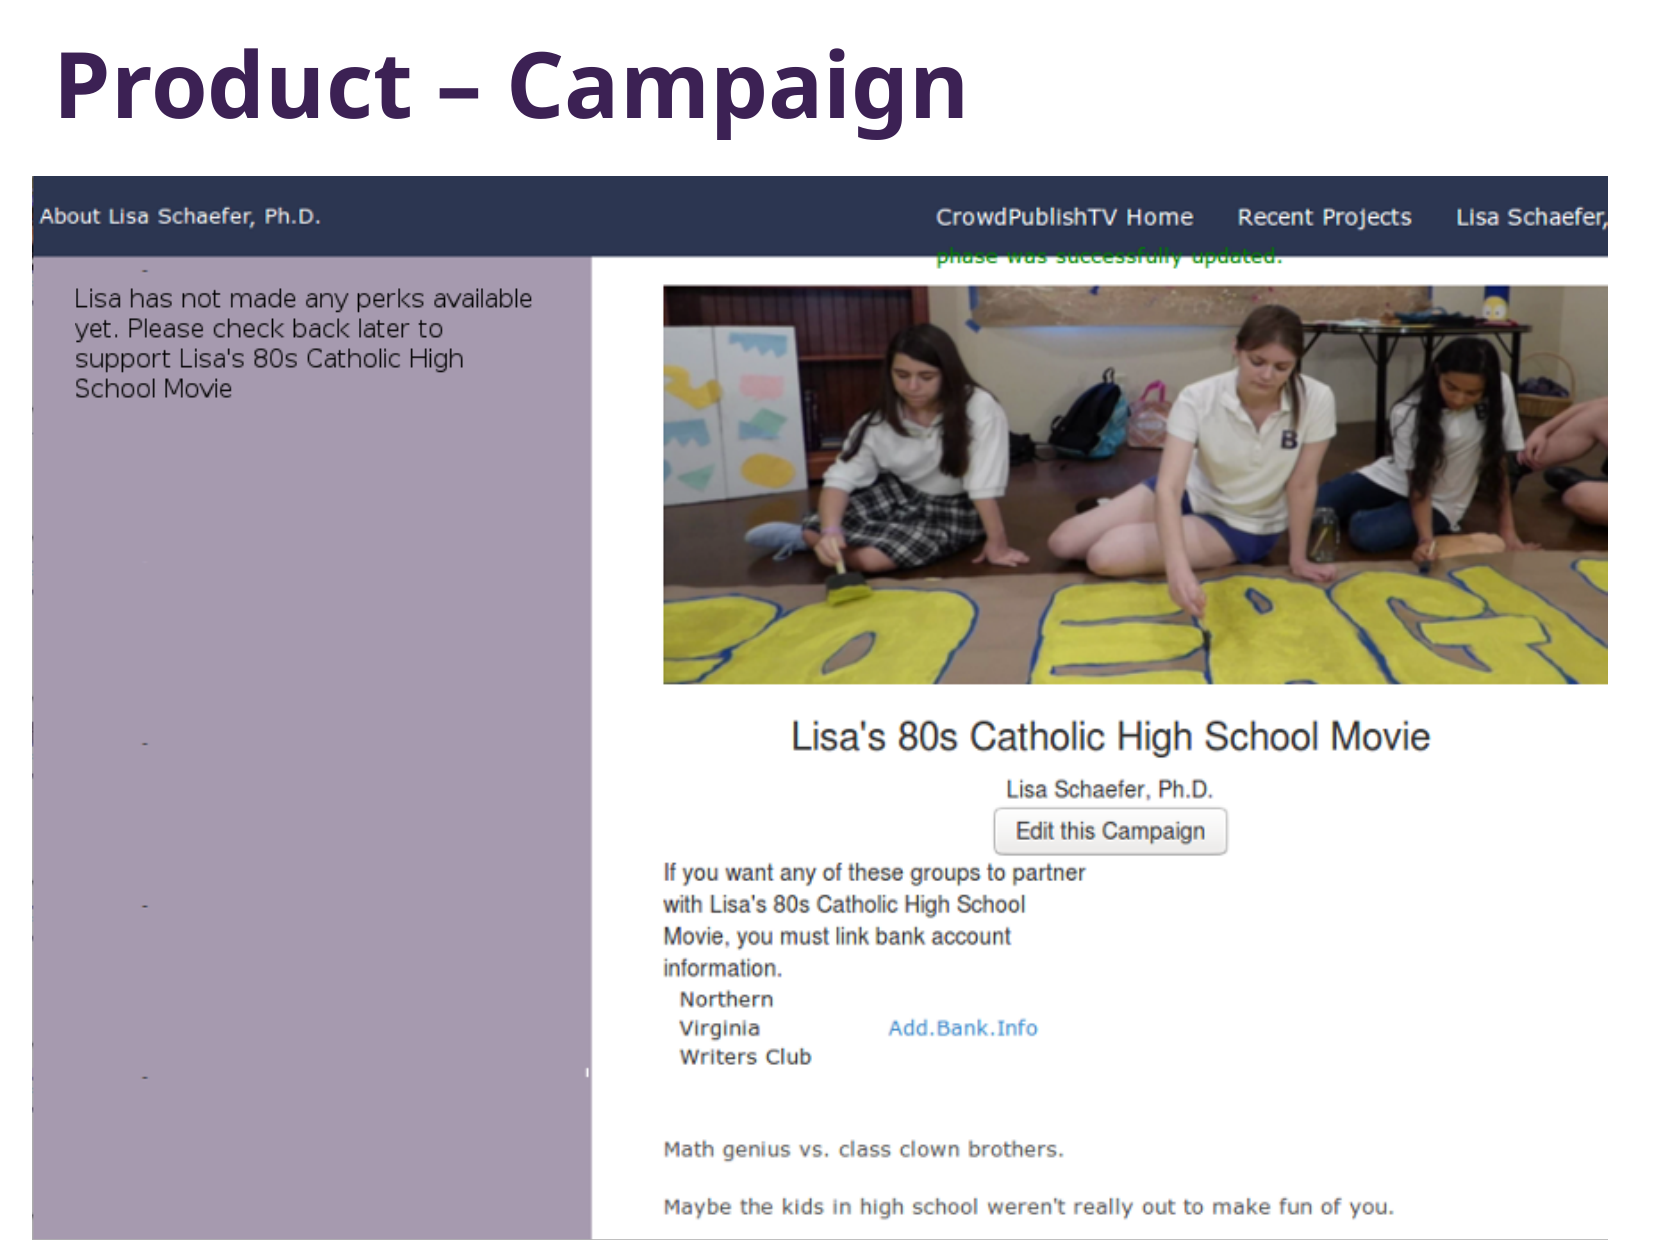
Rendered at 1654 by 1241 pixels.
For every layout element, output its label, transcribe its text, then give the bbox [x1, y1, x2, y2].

text_box Product – Campaign [53, 14, 1631, 150]
picture [32, 176, 1608, 1241]
